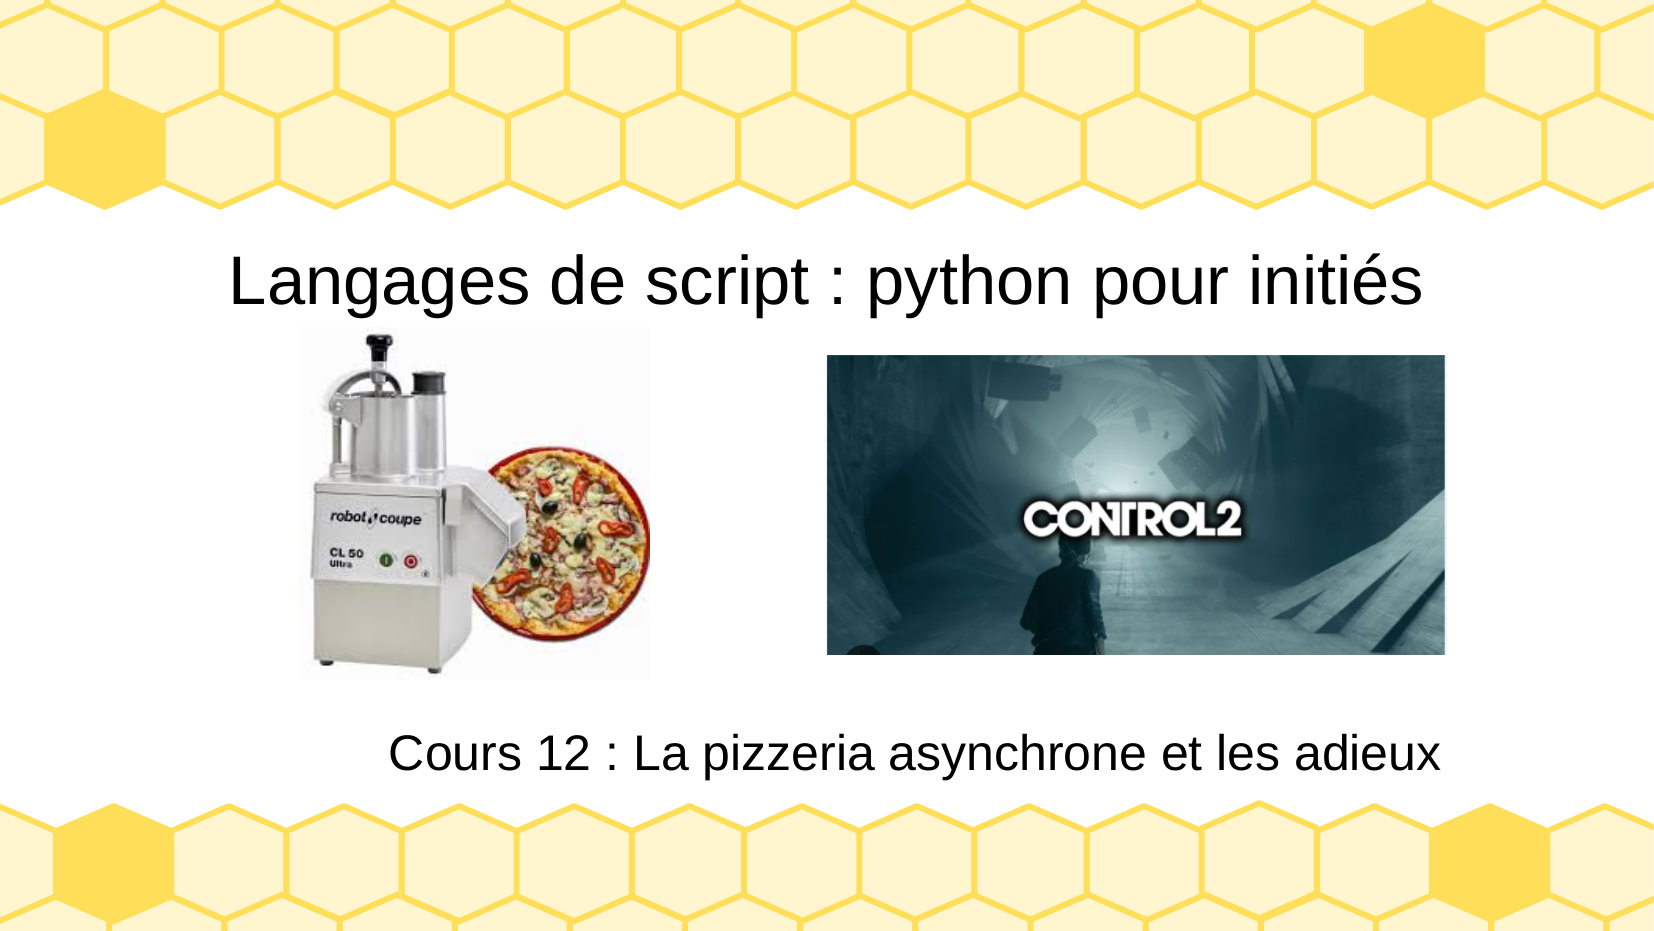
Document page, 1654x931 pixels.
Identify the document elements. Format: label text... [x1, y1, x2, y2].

picture [826, 354, 1447, 655]
picture [298, 327, 650, 680]
subtitle Cours 12 : La pizzeria asynchrone et les adieux [177, 679, 1654, 827]
title Langages de script : python pour initiés [88, 177, 1565, 384]
